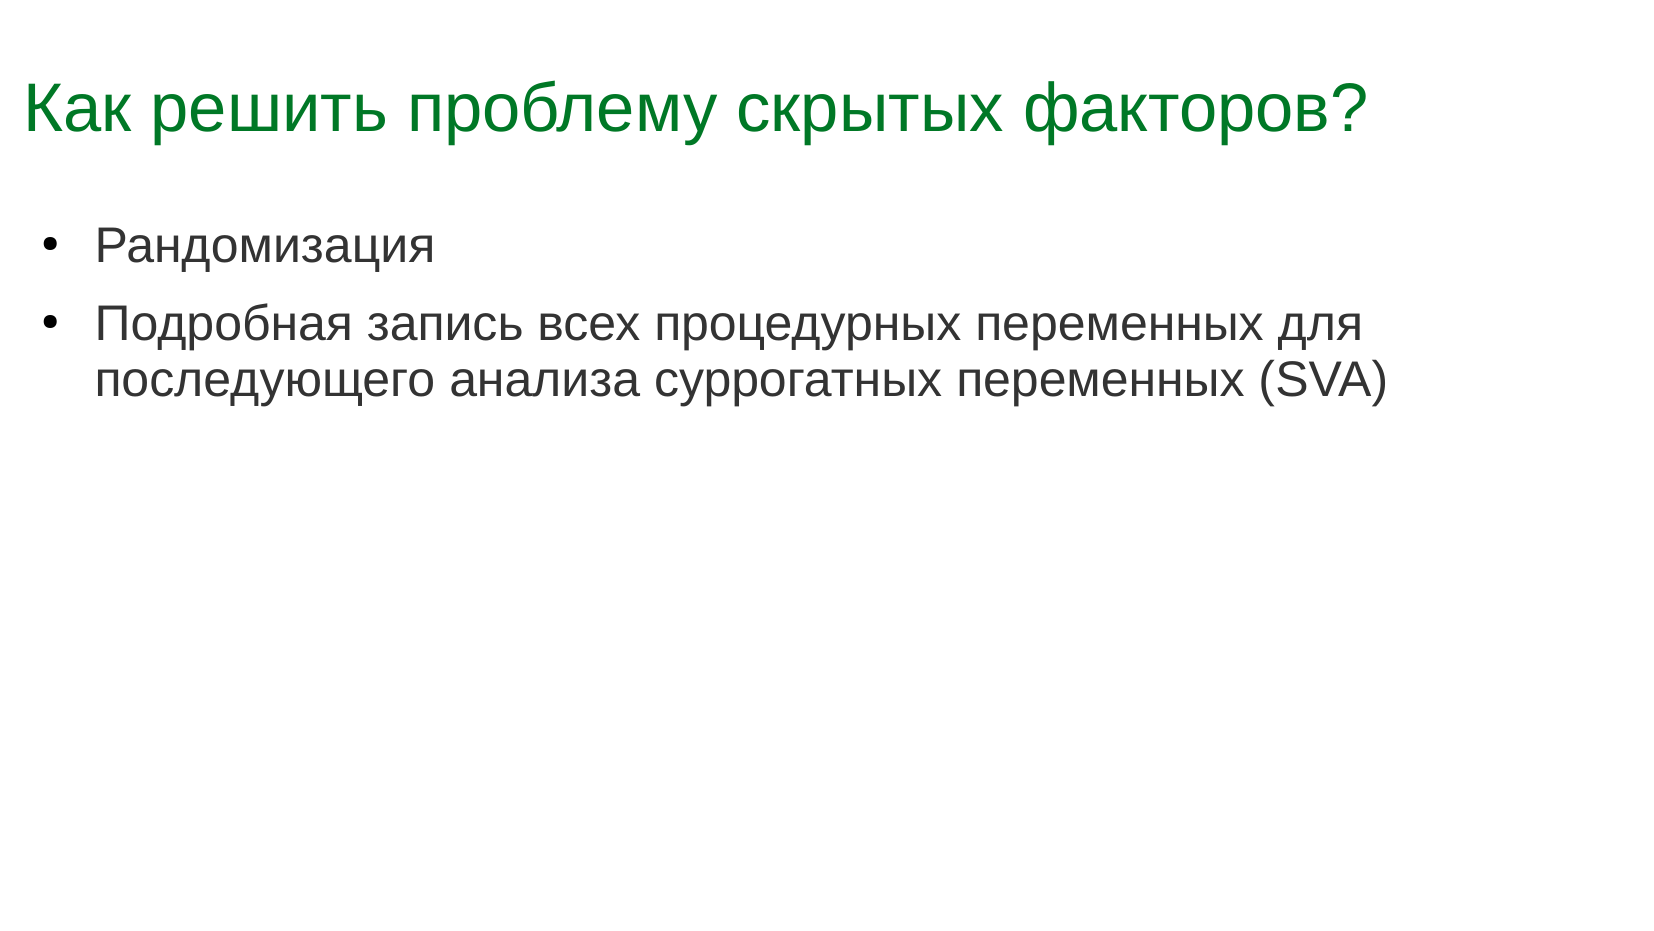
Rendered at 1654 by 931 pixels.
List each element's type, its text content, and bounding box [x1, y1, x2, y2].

list Рандомизация Подробная запись всех процедурных переменных для последующего анализа суррогатных переменных (SVA) [23, 217, 1630, 827]
title Как решить проблему скрытых факторов? [23, 23, 1630, 193]
